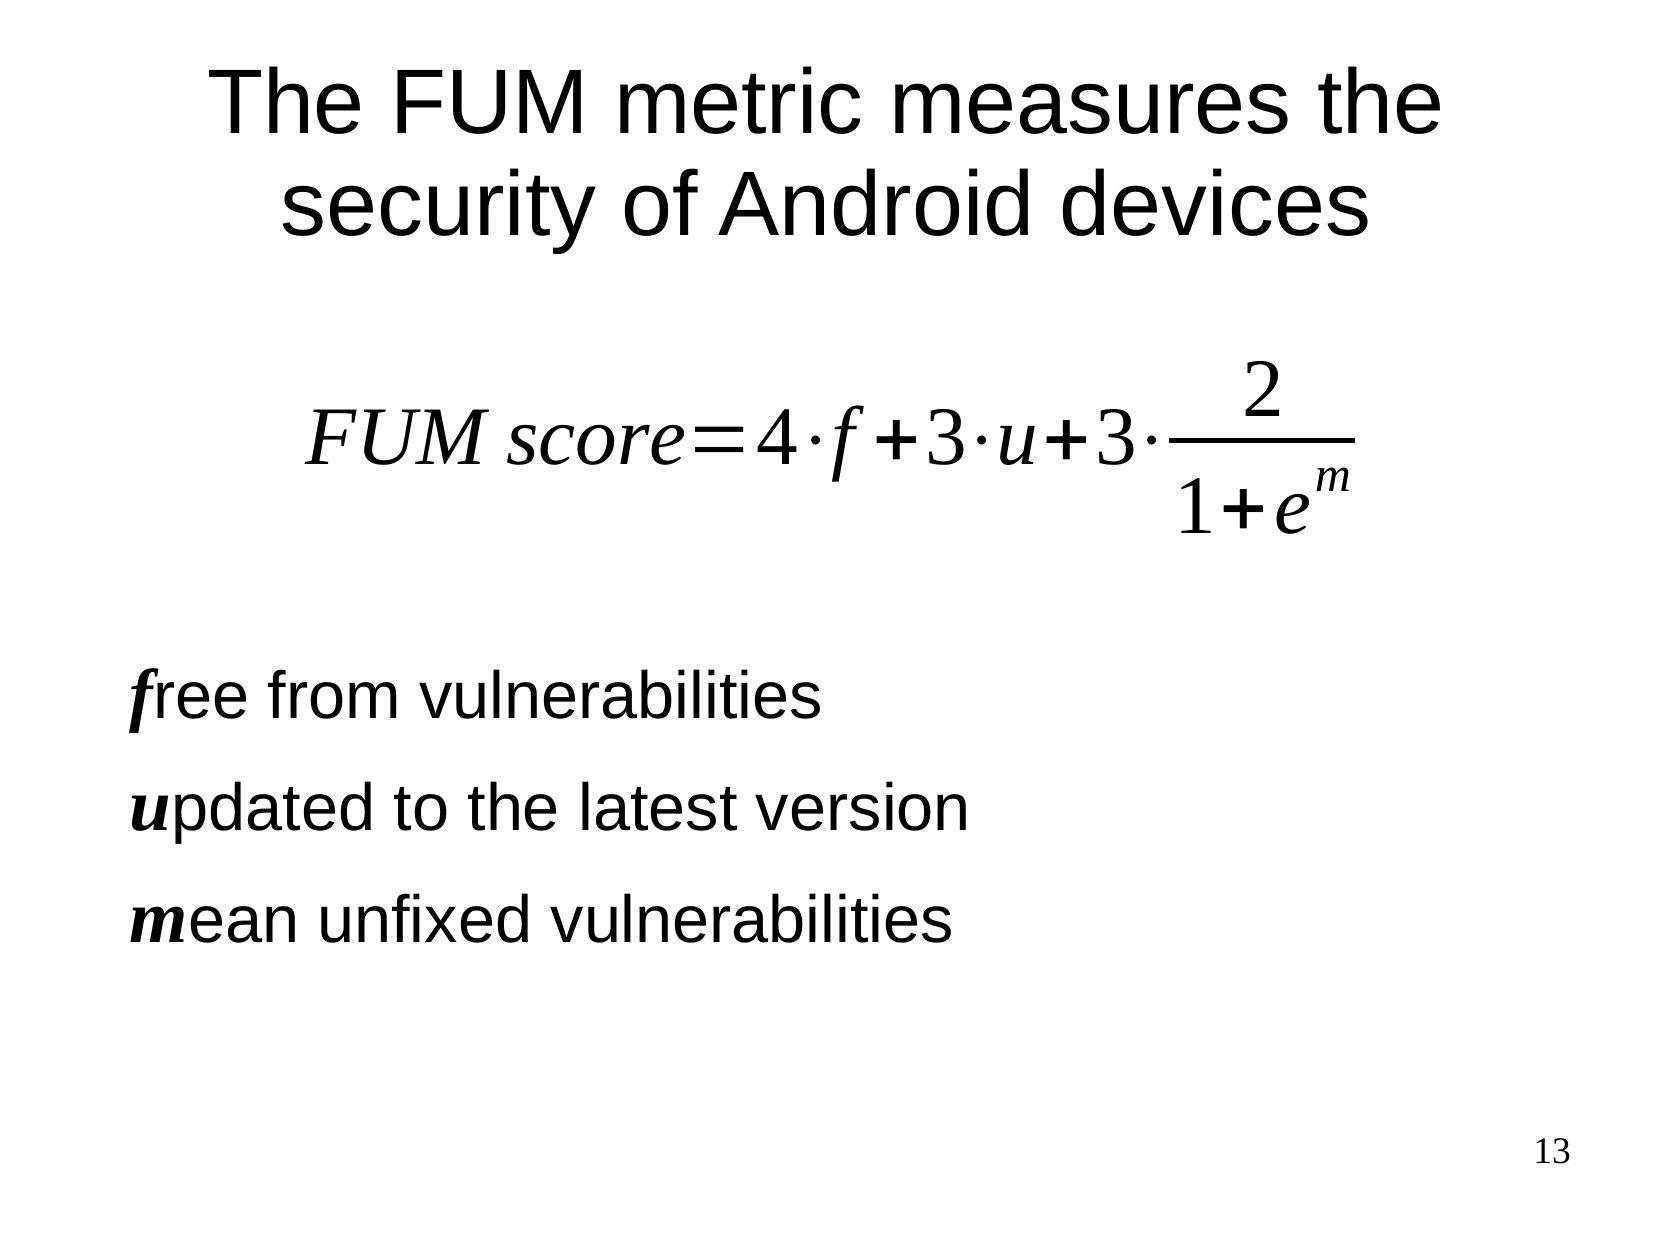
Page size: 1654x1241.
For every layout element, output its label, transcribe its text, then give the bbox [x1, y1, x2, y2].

list free from vulnerabilities updated to the latest version mean unfixed vulnerabilities [59, 655, 1548, 1065]
title The FUM metric measures the security of Android devices [82, 49, 1571, 257]
chart [295, 342, 1366, 551]
